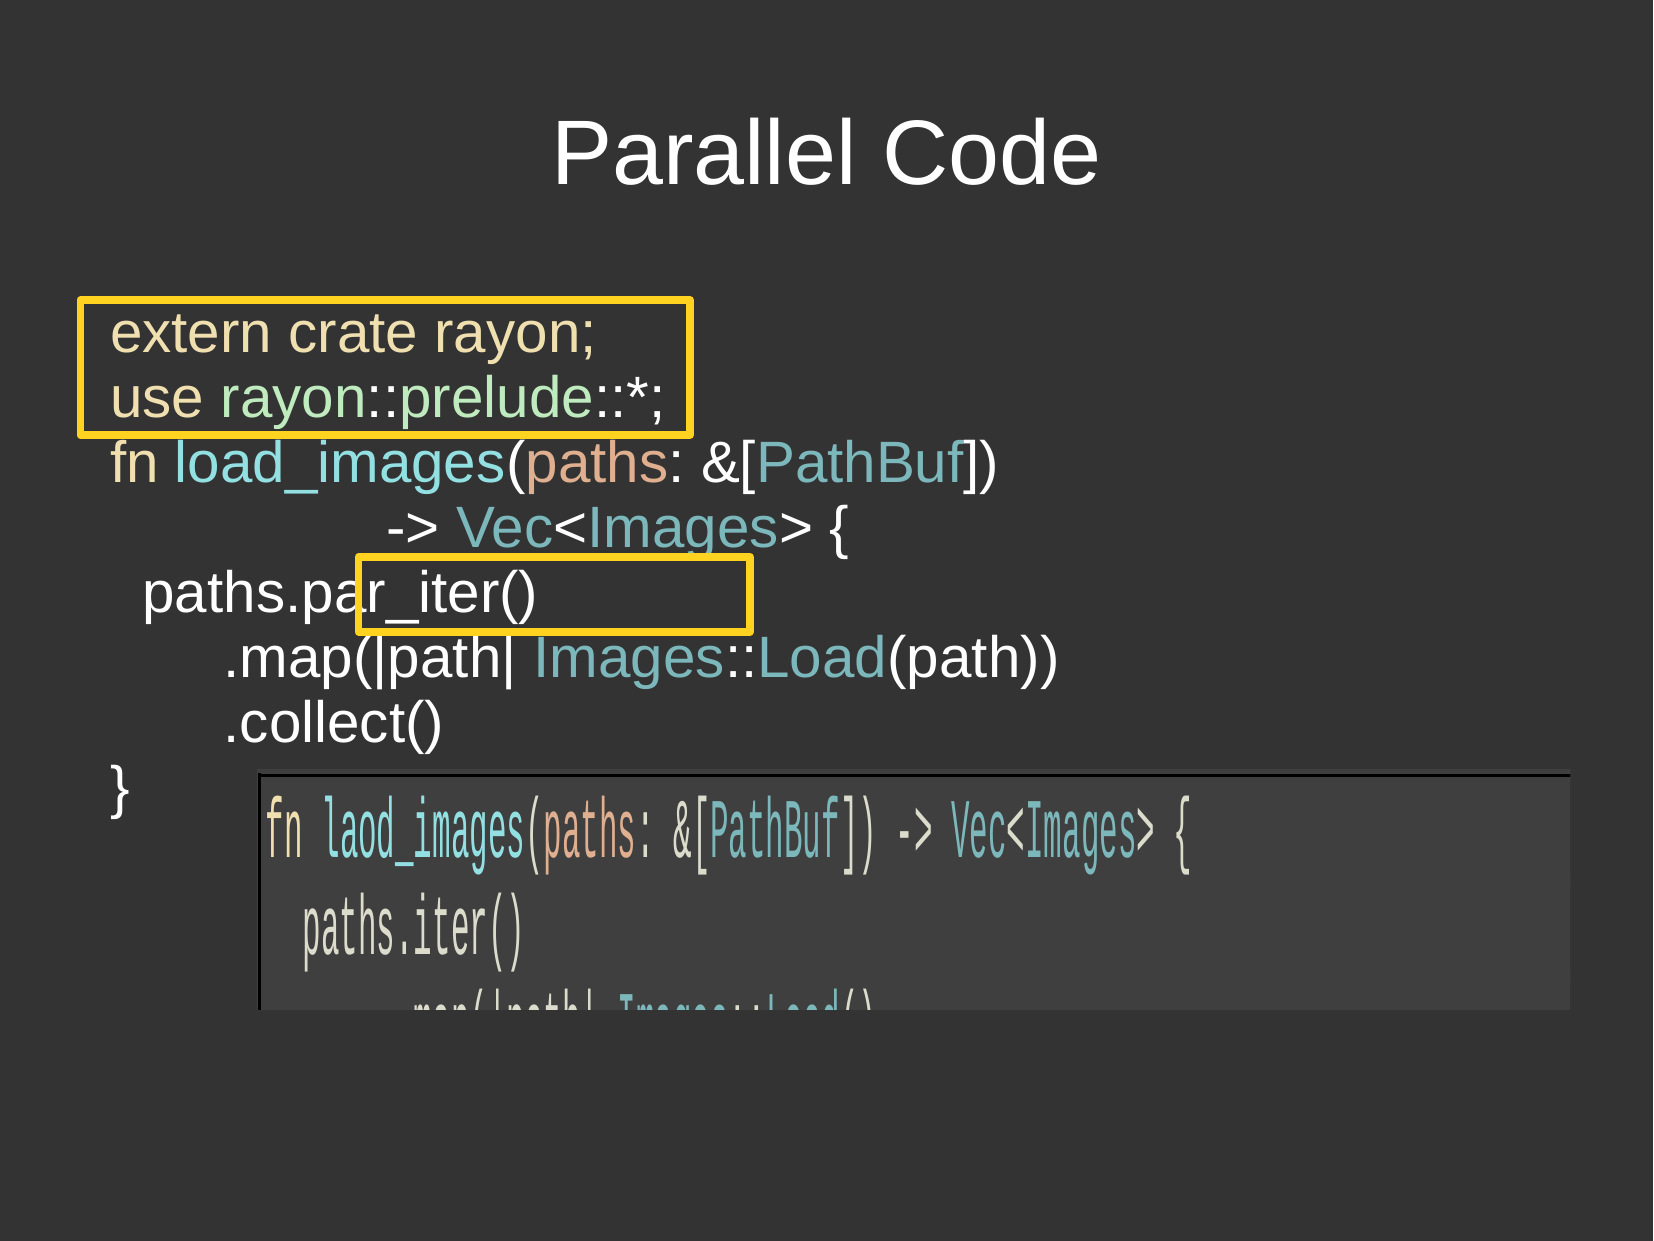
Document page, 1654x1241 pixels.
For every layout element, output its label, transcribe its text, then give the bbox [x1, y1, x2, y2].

chart [82, 290, 1571, 1010]
text_box extern crate rayon; use rayon::prelude::*; fn load_images(paths: &[PathBuf]) -> Vec<Images> { paths.par_iter() .map(|path| Images::Load(path)) .collect() } [95, 291, 1501, 834]
title Parallel Code [82, 49, 1571, 257]
text_box extern crate rayon; use rayon::prelude::*; fn load_images(paths: &[PathBuf]) -> Vec<Images> { paths.par_iter() .map(|path| Images::Load(path)) .collect() } [95, 304, 686, 431]
chart [84, 304, 95, 431]
